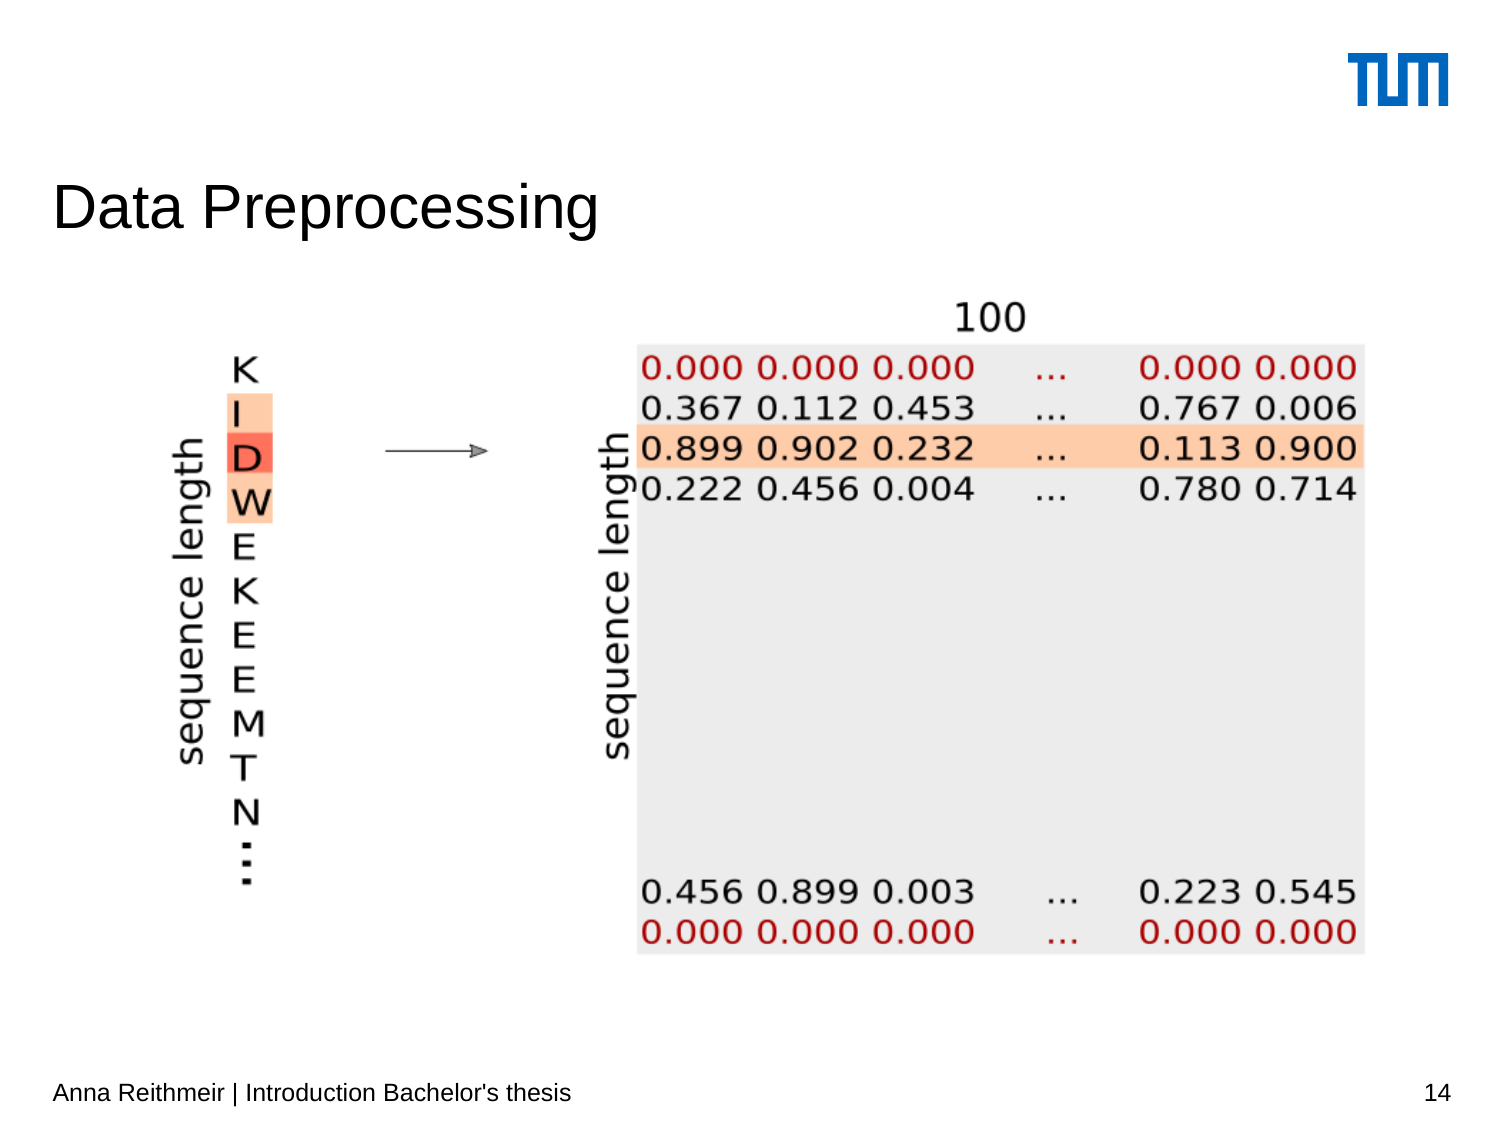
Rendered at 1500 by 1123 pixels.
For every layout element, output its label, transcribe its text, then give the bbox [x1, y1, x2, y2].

title Data Preprocessing [52, 171, 1453, 242]
picture [165, 271, 1418, 981]
